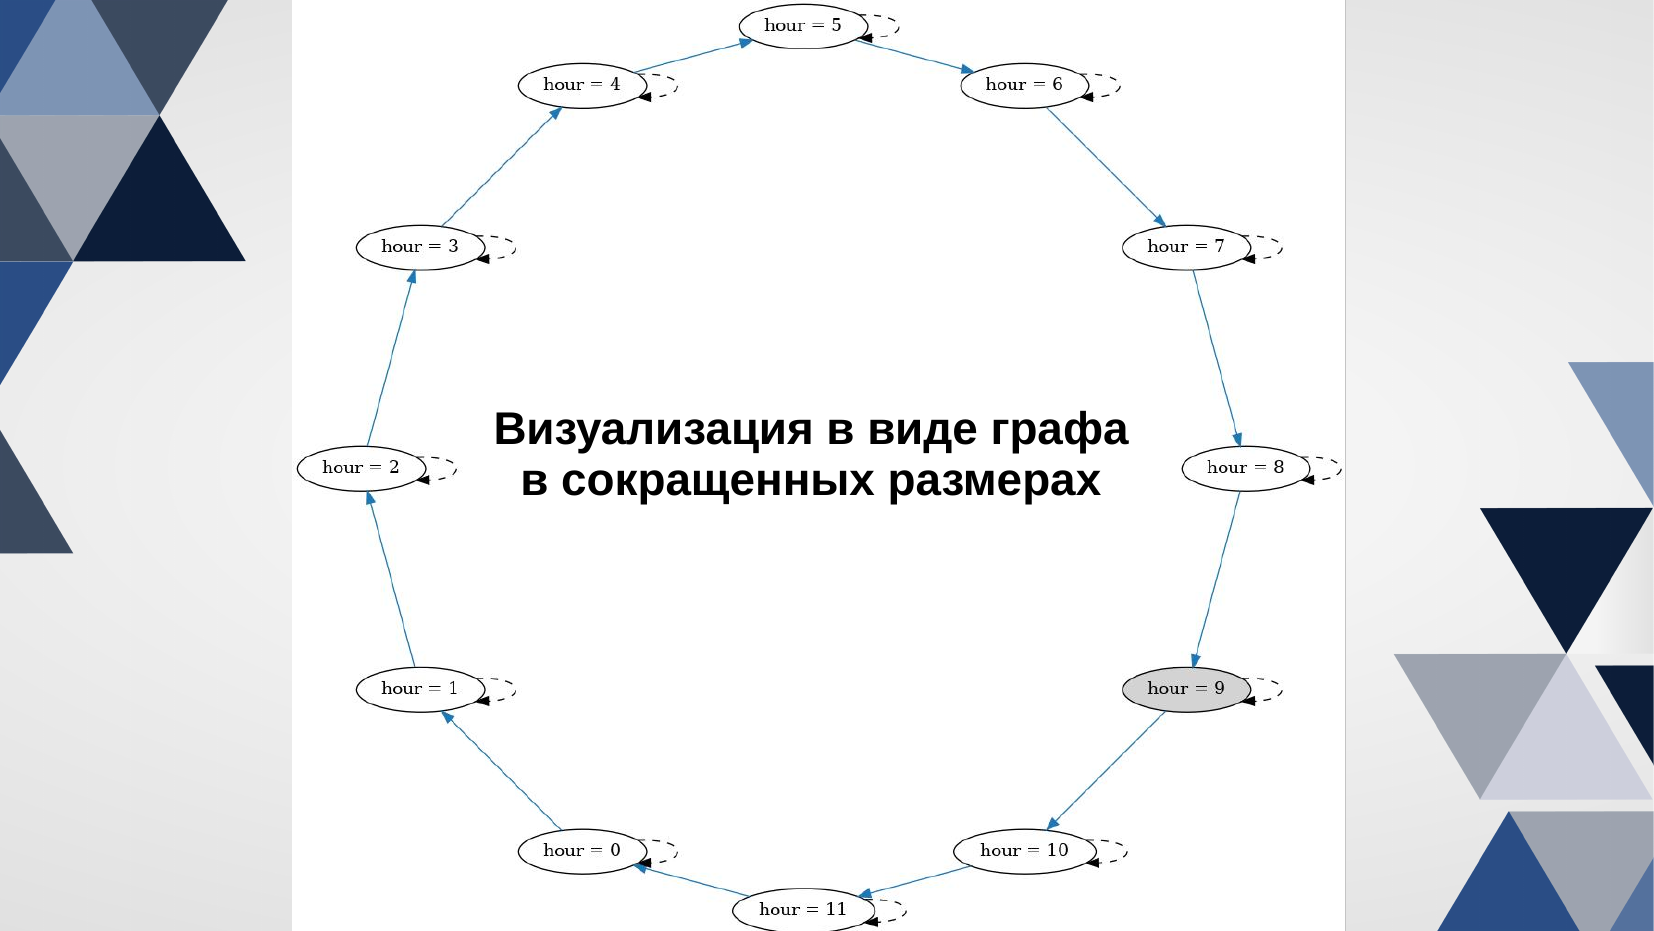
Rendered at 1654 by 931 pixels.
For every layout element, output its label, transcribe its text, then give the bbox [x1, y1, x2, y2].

picture [0, 0, 1654, 931]
list Визуализация в виде графа в сокращенных размерах [332, 304, 1148, 650]
